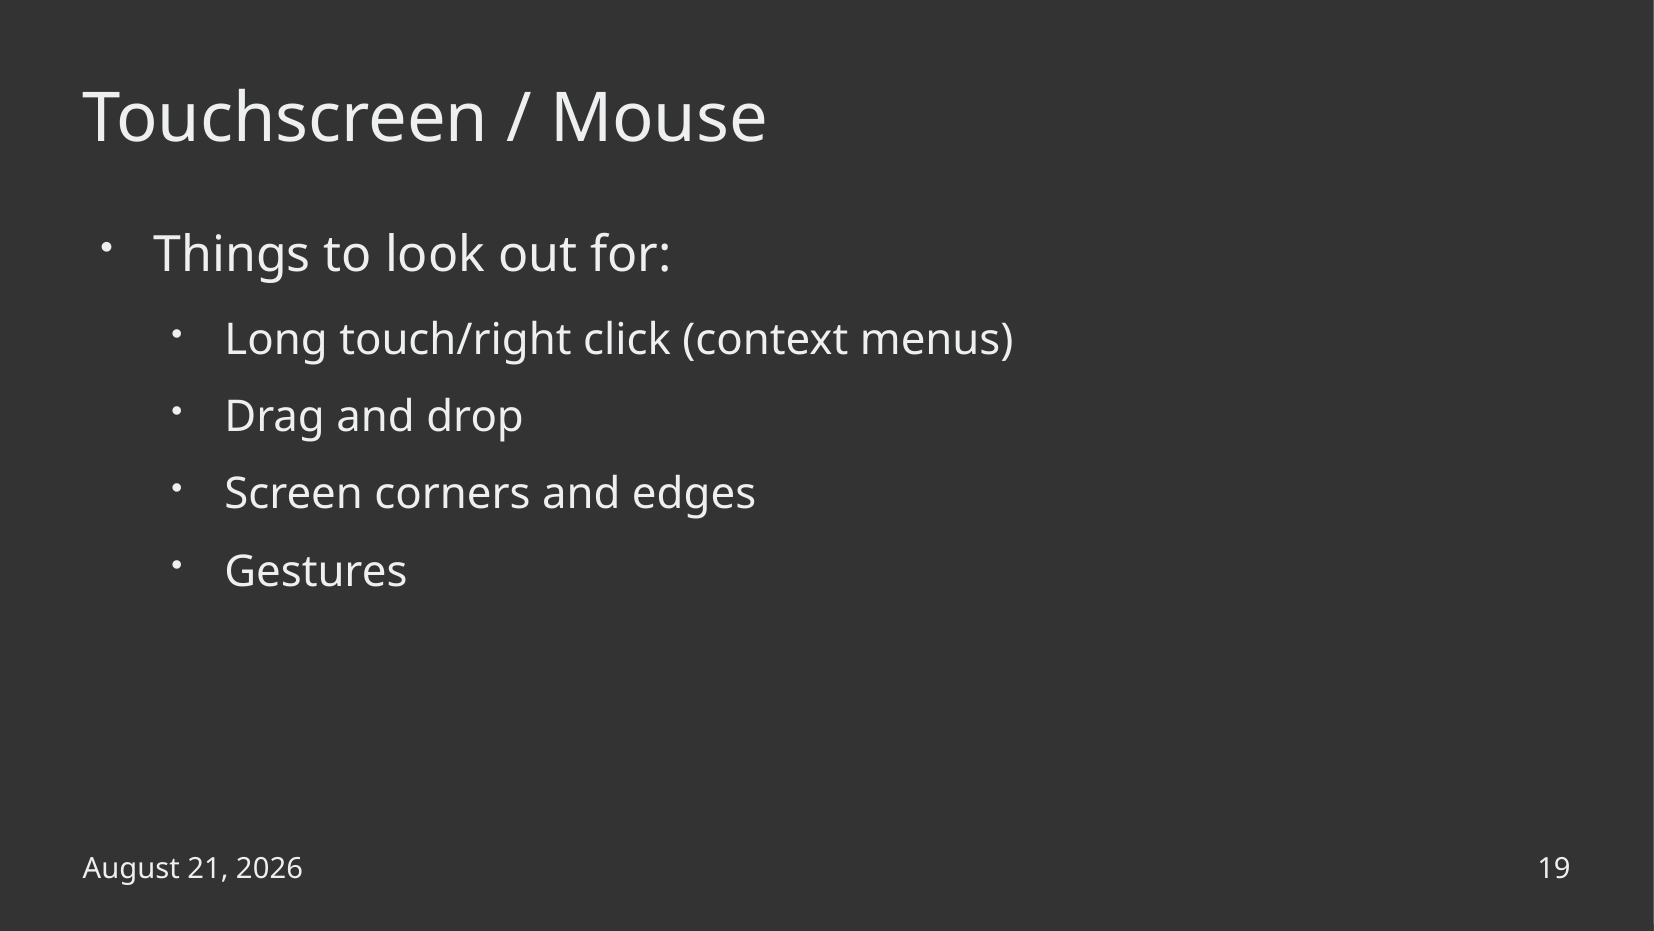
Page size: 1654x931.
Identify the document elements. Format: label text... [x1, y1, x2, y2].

list Things to look out for: Long touch/right click (context menus) Drag and drop Screen corners and edges Gestures [82, 217, 1571, 808]
title Touchscreen / Mouse [82, 36, 1571, 193]
